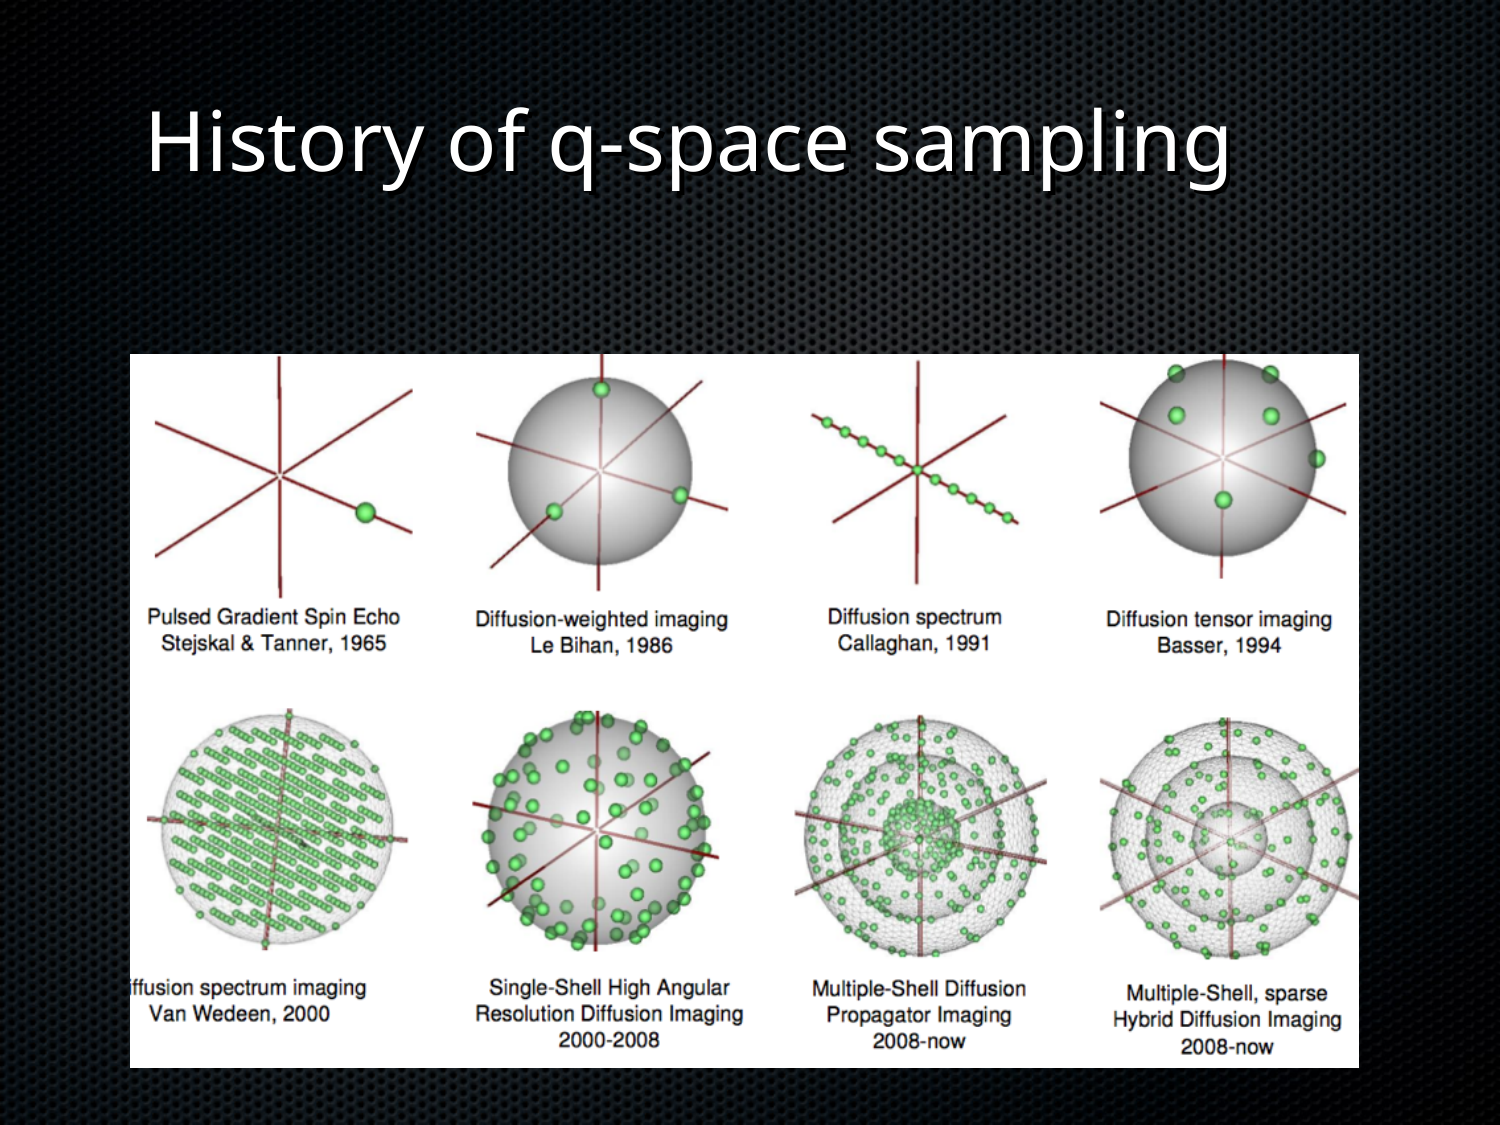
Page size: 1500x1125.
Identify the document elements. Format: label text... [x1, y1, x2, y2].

picture [0, 0, 1500, 1125]
title History of q-space sampling [136, 70, 1441, 197]
